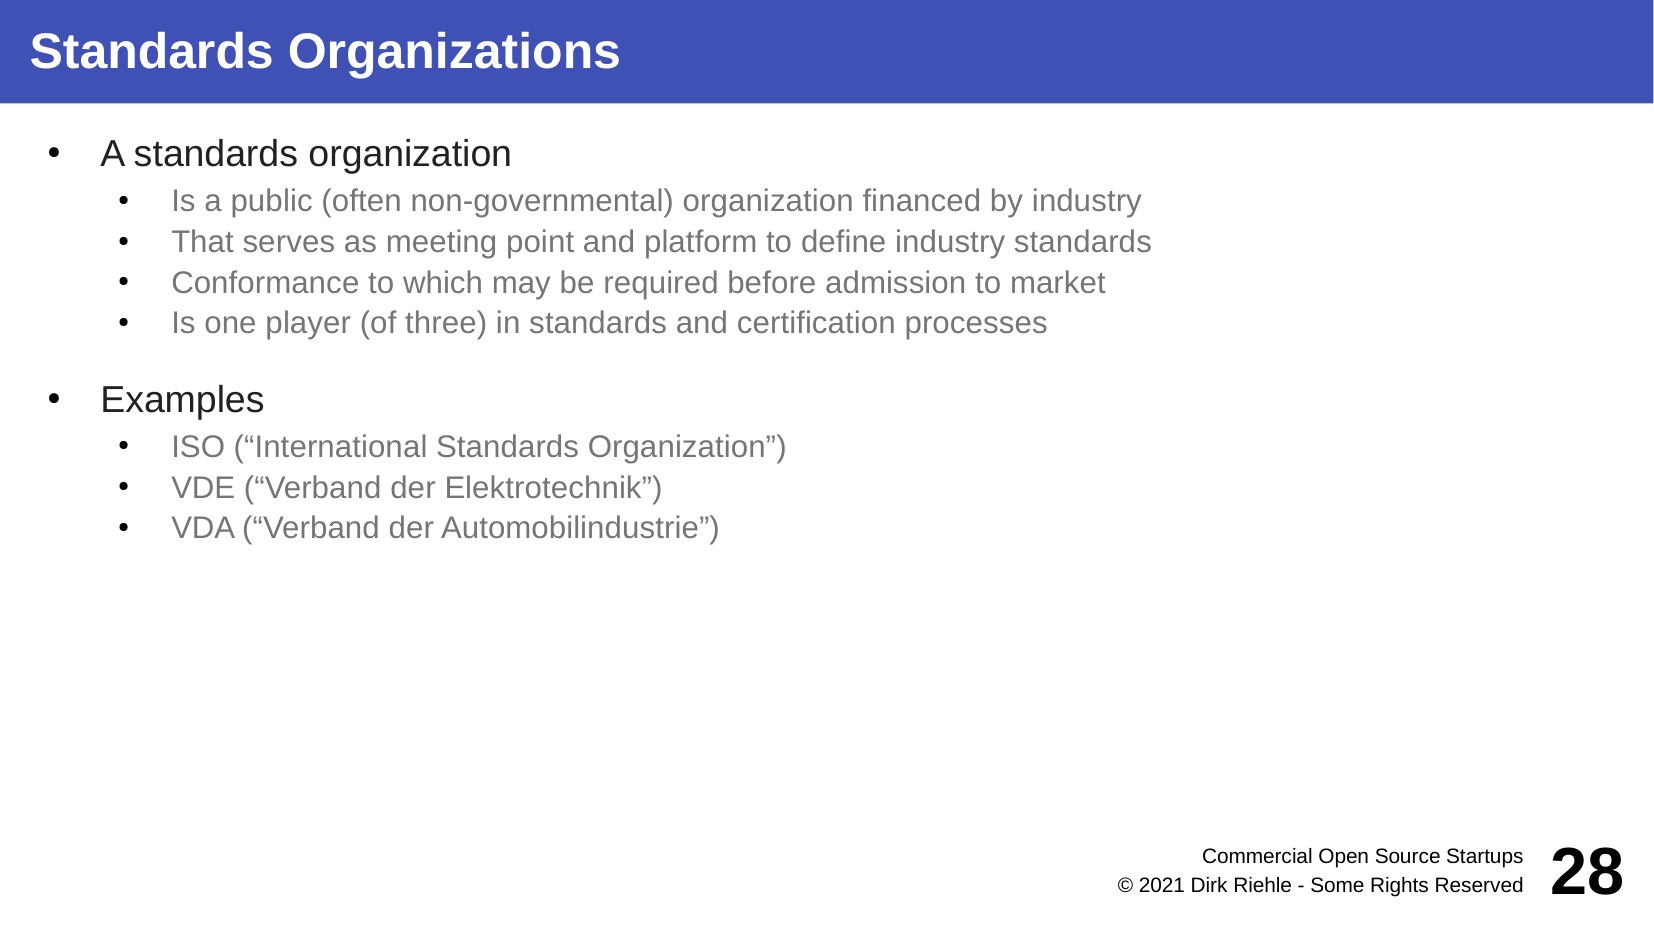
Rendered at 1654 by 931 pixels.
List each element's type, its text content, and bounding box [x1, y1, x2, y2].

title Standards Organizations [0, 0, 1654, 104]
list A standards organization Is a public (often non-governmental) organization financed by industry That serves as meeting point and platform to define industry standards Conformance to which may be required before admission to market Is one player (of three) in standards and certification processes Examples ISO (“International Standards Organization”) VDE (“Verband der Elektrotechnik”) VDA (“Verband der Automobilindustrie”) [29, 132, 1625, 813]
